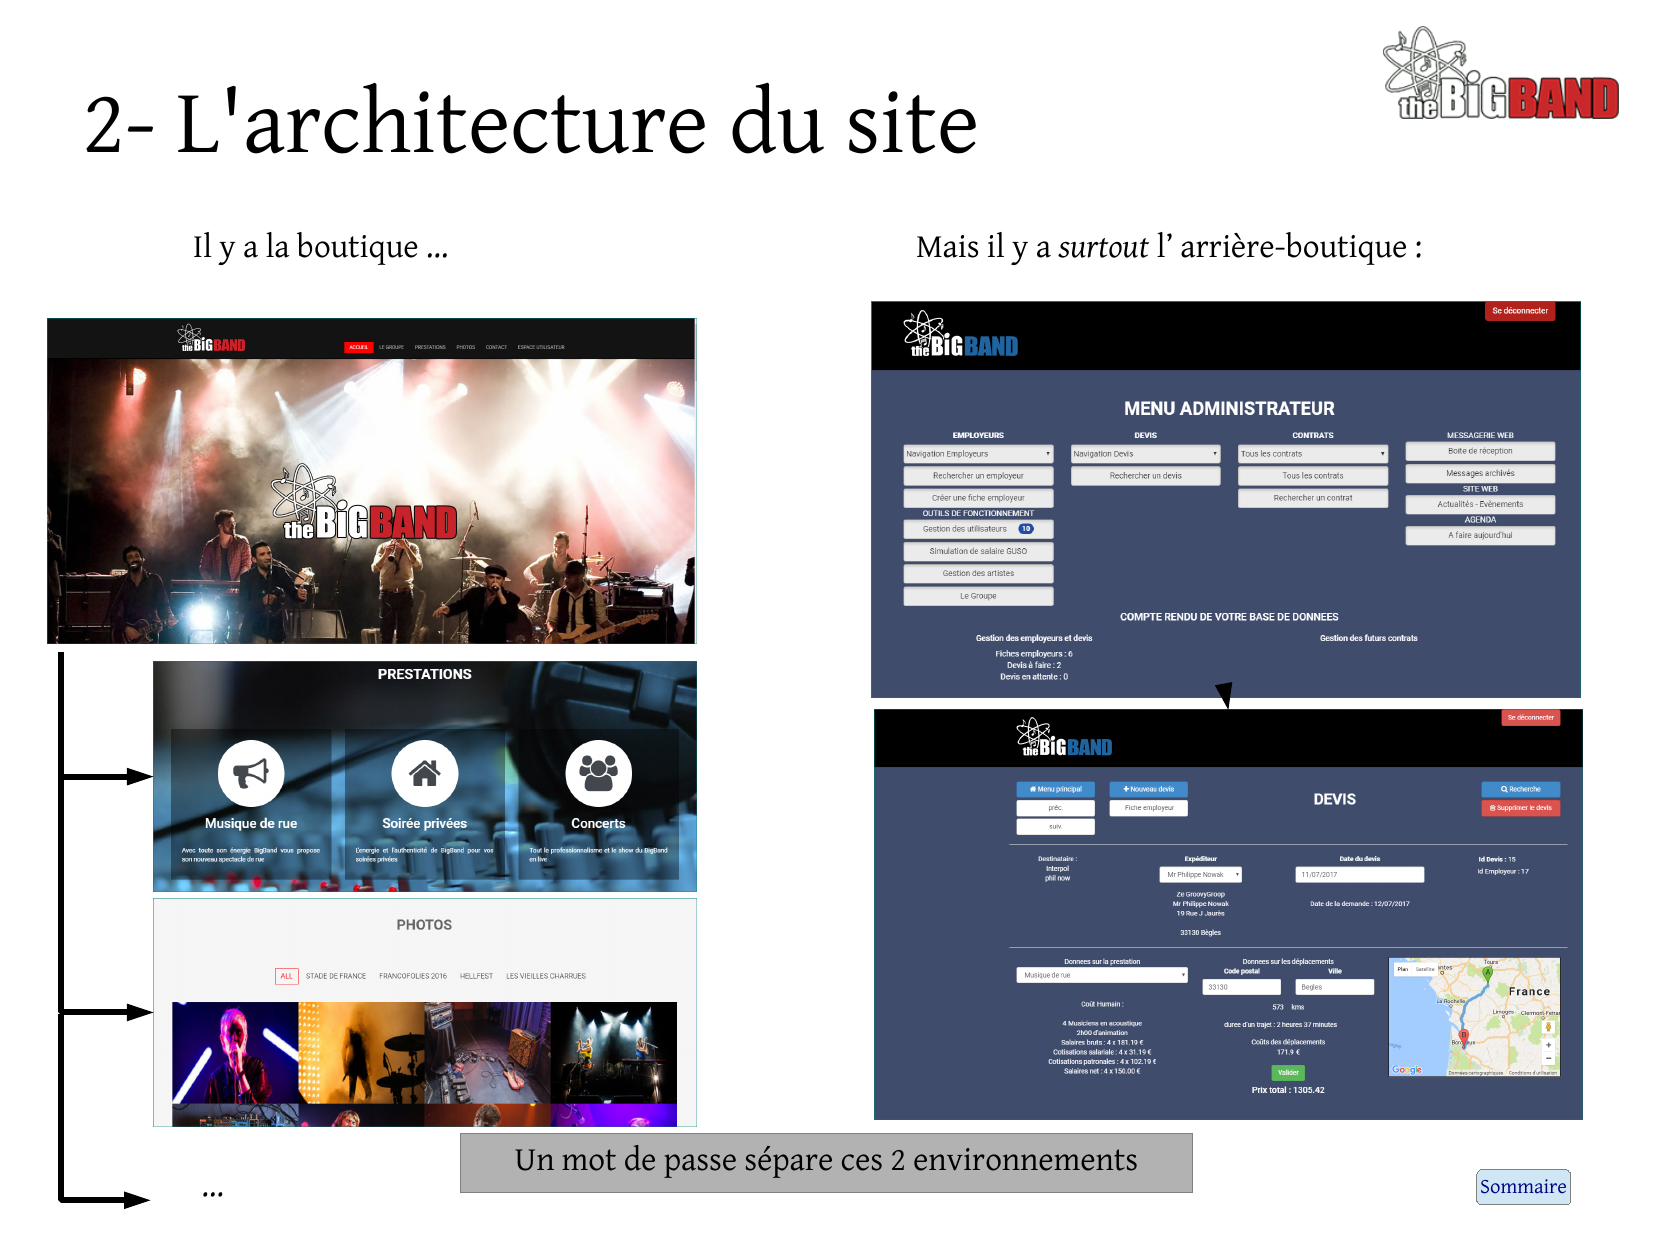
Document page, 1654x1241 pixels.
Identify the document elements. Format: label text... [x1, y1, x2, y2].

list ... [177, 1169, 249, 1205]
picture [1383, 26, 1619, 119]
title 2- L'architecture du site [82, 49, 1571, 201]
picture [153, 661, 697, 892]
text_box Sommaire [1476, 1169, 1571, 1205]
picture [871, 301, 1581, 698]
list Mais il y a surtout l’ arrière-boutique : [885, 200, 1453, 296]
picture [153, 898, 697, 1127]
text_box Un mot de passe sépare ces 2 environnements [460, 1133, 1193, 1193]
picture [47, 318, 697, 644]
picture [874, 709, 1583, 1120]
list Il y a la boutique ... [53, 200, 589, 296]
